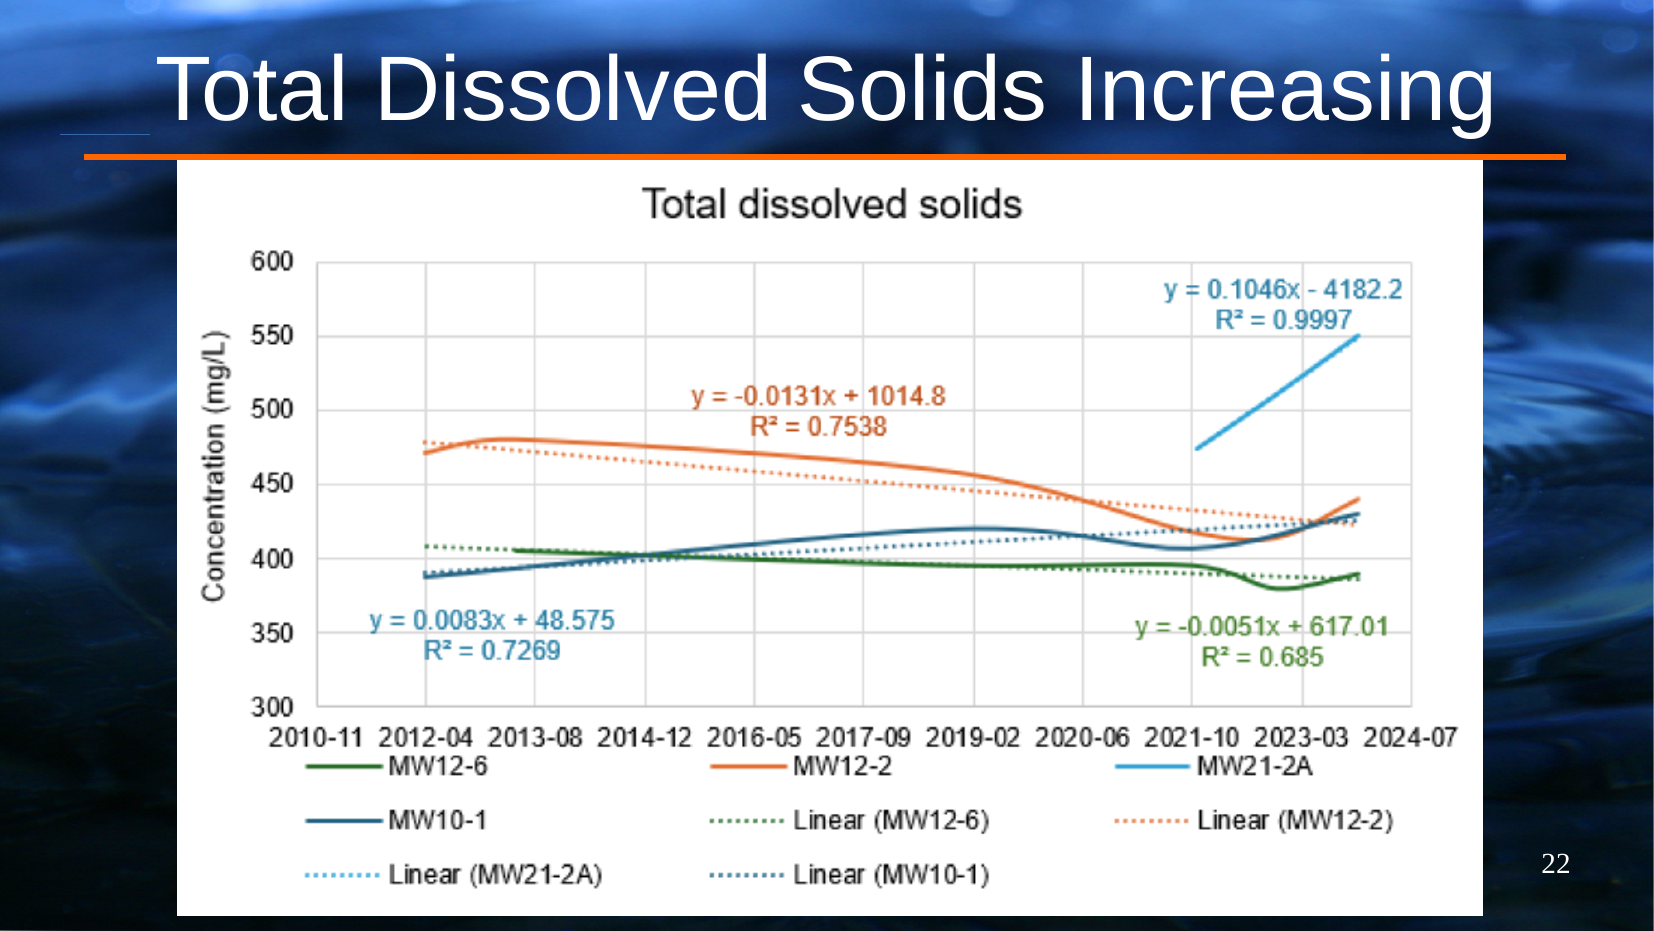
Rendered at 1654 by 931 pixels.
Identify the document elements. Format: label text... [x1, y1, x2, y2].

picture [0, 0, 1654, 931]
title Total Dissolved Solids Increasing [82, 29, 1571, 148]
